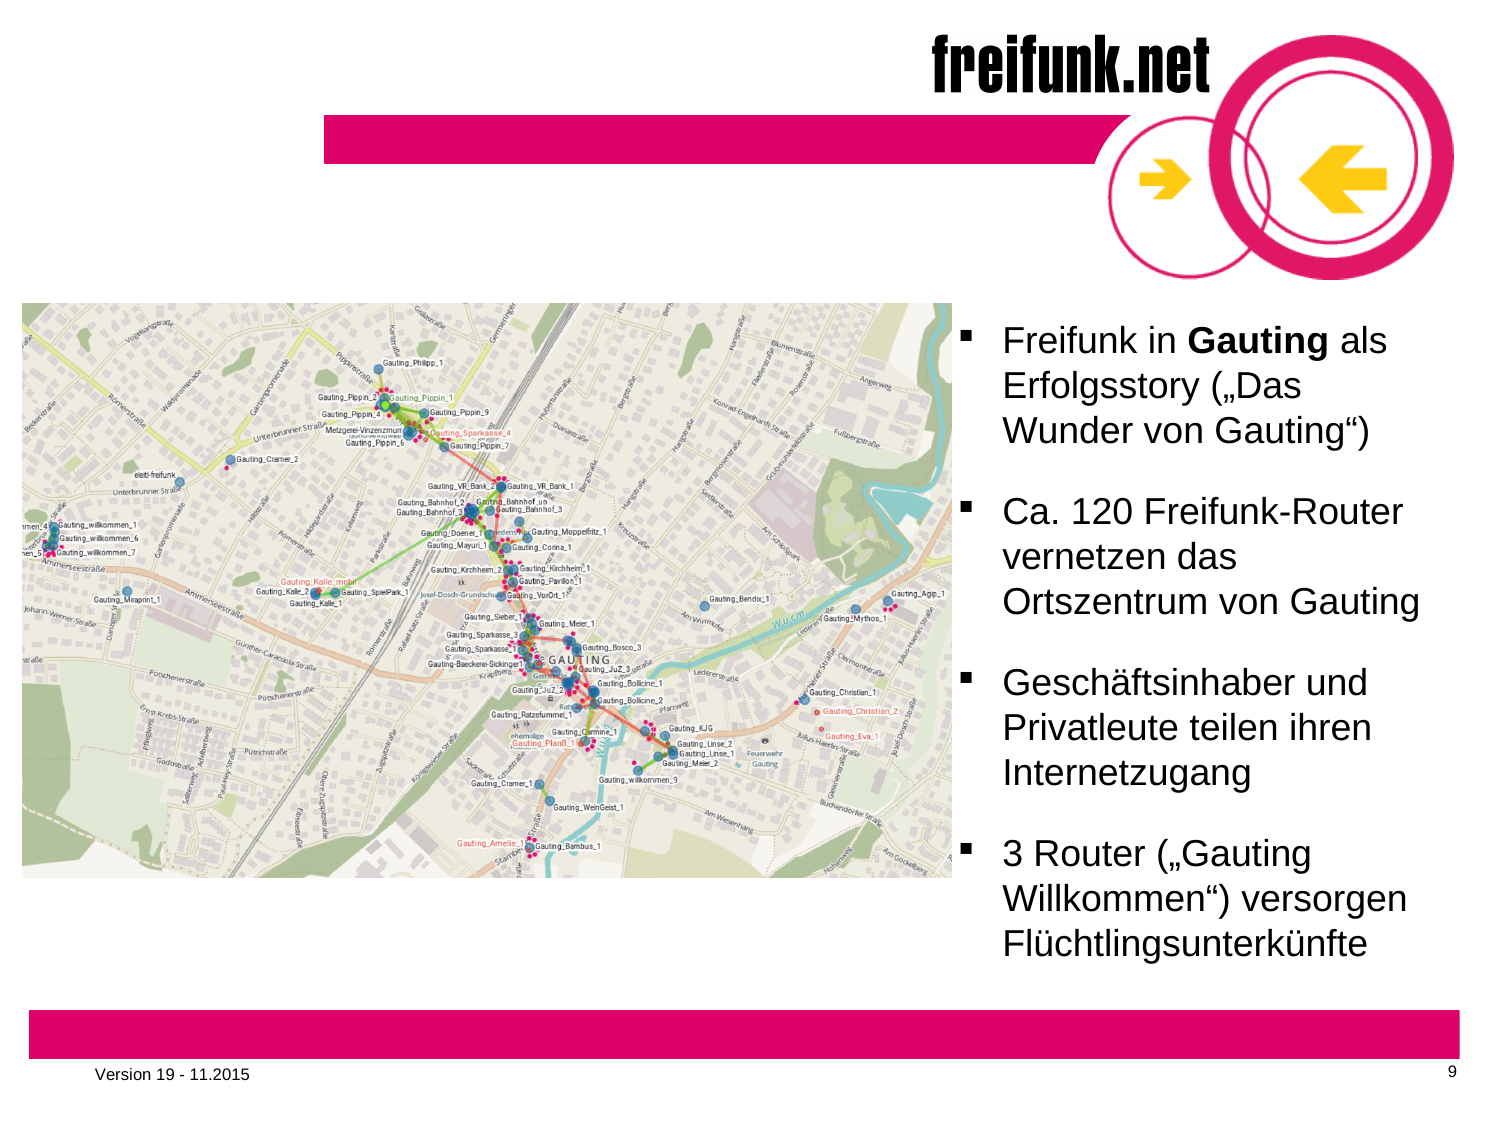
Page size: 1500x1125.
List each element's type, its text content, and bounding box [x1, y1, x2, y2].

picture [932, 34, 1454, 280]
text_box Freifunk in Gauting als Erfolgsstory („Das Wunder von Gauting“) Ca. 120 Freifunk-Router vernetzen das Ortszentrum von Gauting Geschäftsinhaber und Privatleute teilen ihren Internetzugang 3 Router („Gauting Willkommen“) versorgen Flüchtlingsunterkünfte [928, 316, 1449, 971]
picture [22, 303, 952, 879]
